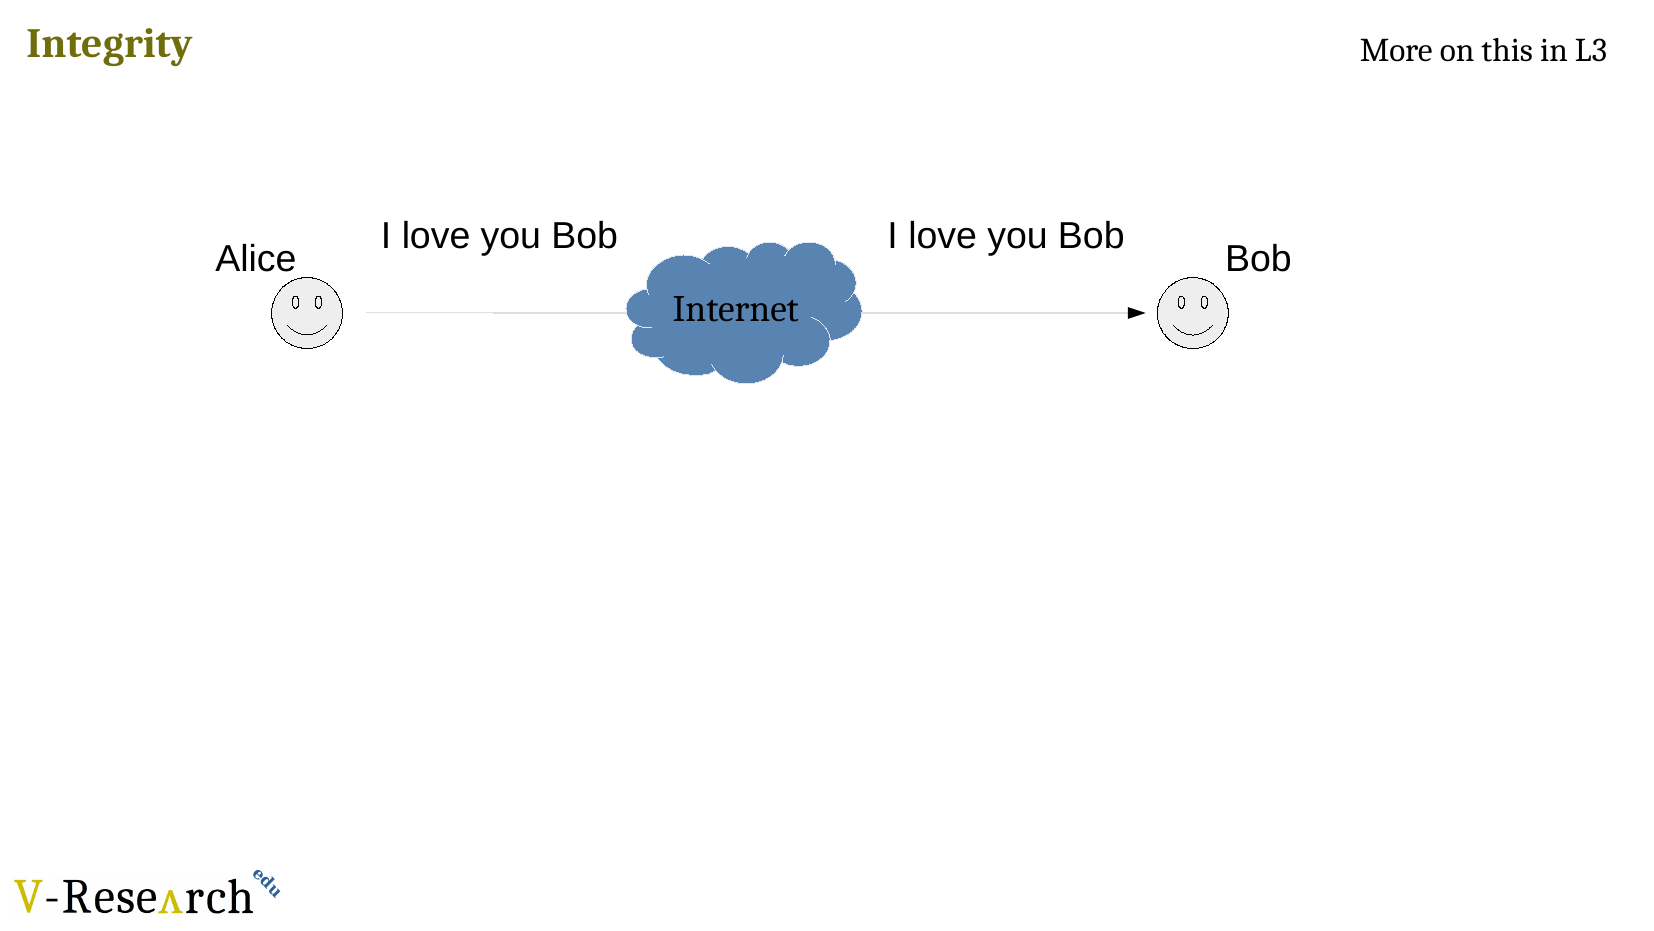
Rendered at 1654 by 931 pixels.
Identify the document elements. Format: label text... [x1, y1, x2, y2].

text_box Bob [1210, 230, 1307, 288]
text_box Internet [625, 242, 863, 384]
text_box Integrity [11, 12, 1193, 77]
text_box More on this in L3 [1345, 23, 1632, 78]
text_box [1157, 277, 1229, 349]
text_box Alice [200, 230, 312, 288]
text_box [271, 277, 343, 349]
picture [11, 876, 255, 916]
text_box edu [222, 847, 333, 931]
text_box I love you Bob [872, 206, 1140, 306]
text_box I love you Bob [366, 206, 633, 306]
